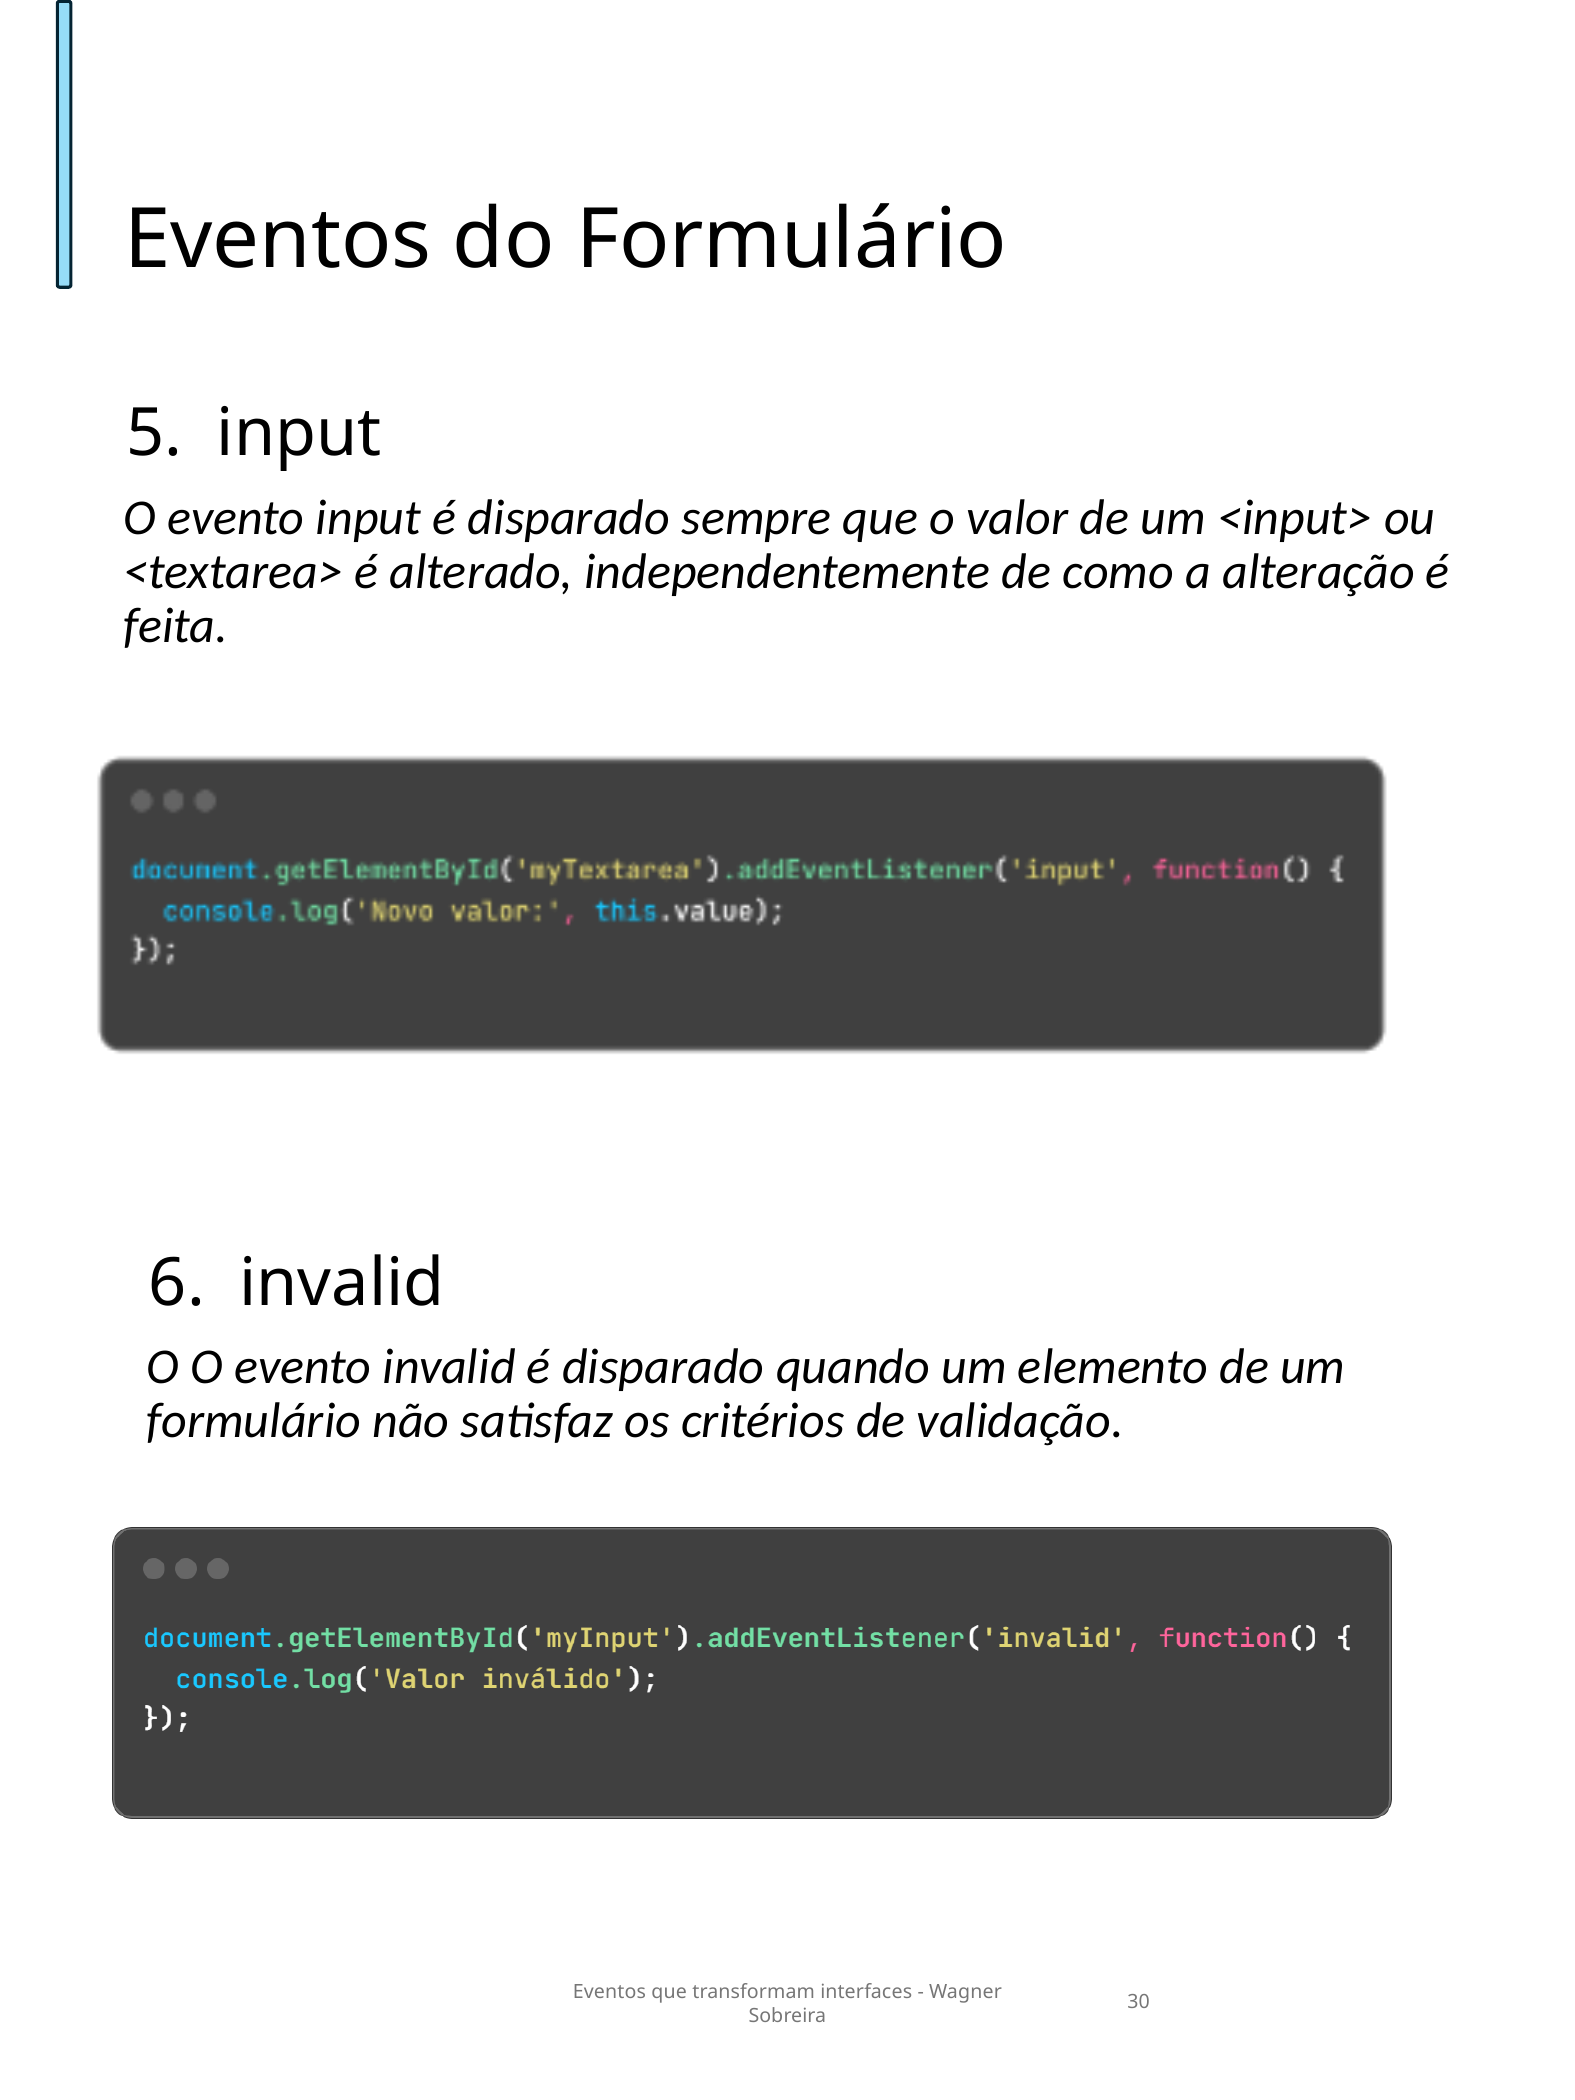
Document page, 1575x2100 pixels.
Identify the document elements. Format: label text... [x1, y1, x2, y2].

text_box Eventos do Formulário [109, 188, 1474, 343]
text_box 5. input [111, 390, 1476, 485]
text_box [57, 1, 71, 288]
text_box 6. invalid [134, 1240, 1499, 1334]
text_box O O evento invalid é disparado quando um elemento de um formulário não satisfaz os critérios de validação. [131, 1333, 1496, 1415]
picture [0, 649, 1495, 1163]
slide_number 30 [1112, 1946, 1467, 2059]
text_box O evento input é disparado sempre que o valor de um <input> ou <textarea> é alterado, independentemente de como a alteração é feita. [108, 483, 1474, 649]
footer Eventos que transformam interfaces - Wagner Sobreira [521, 1946, 1054, 2059]
picture [0, 1415, 1503, 1930]
